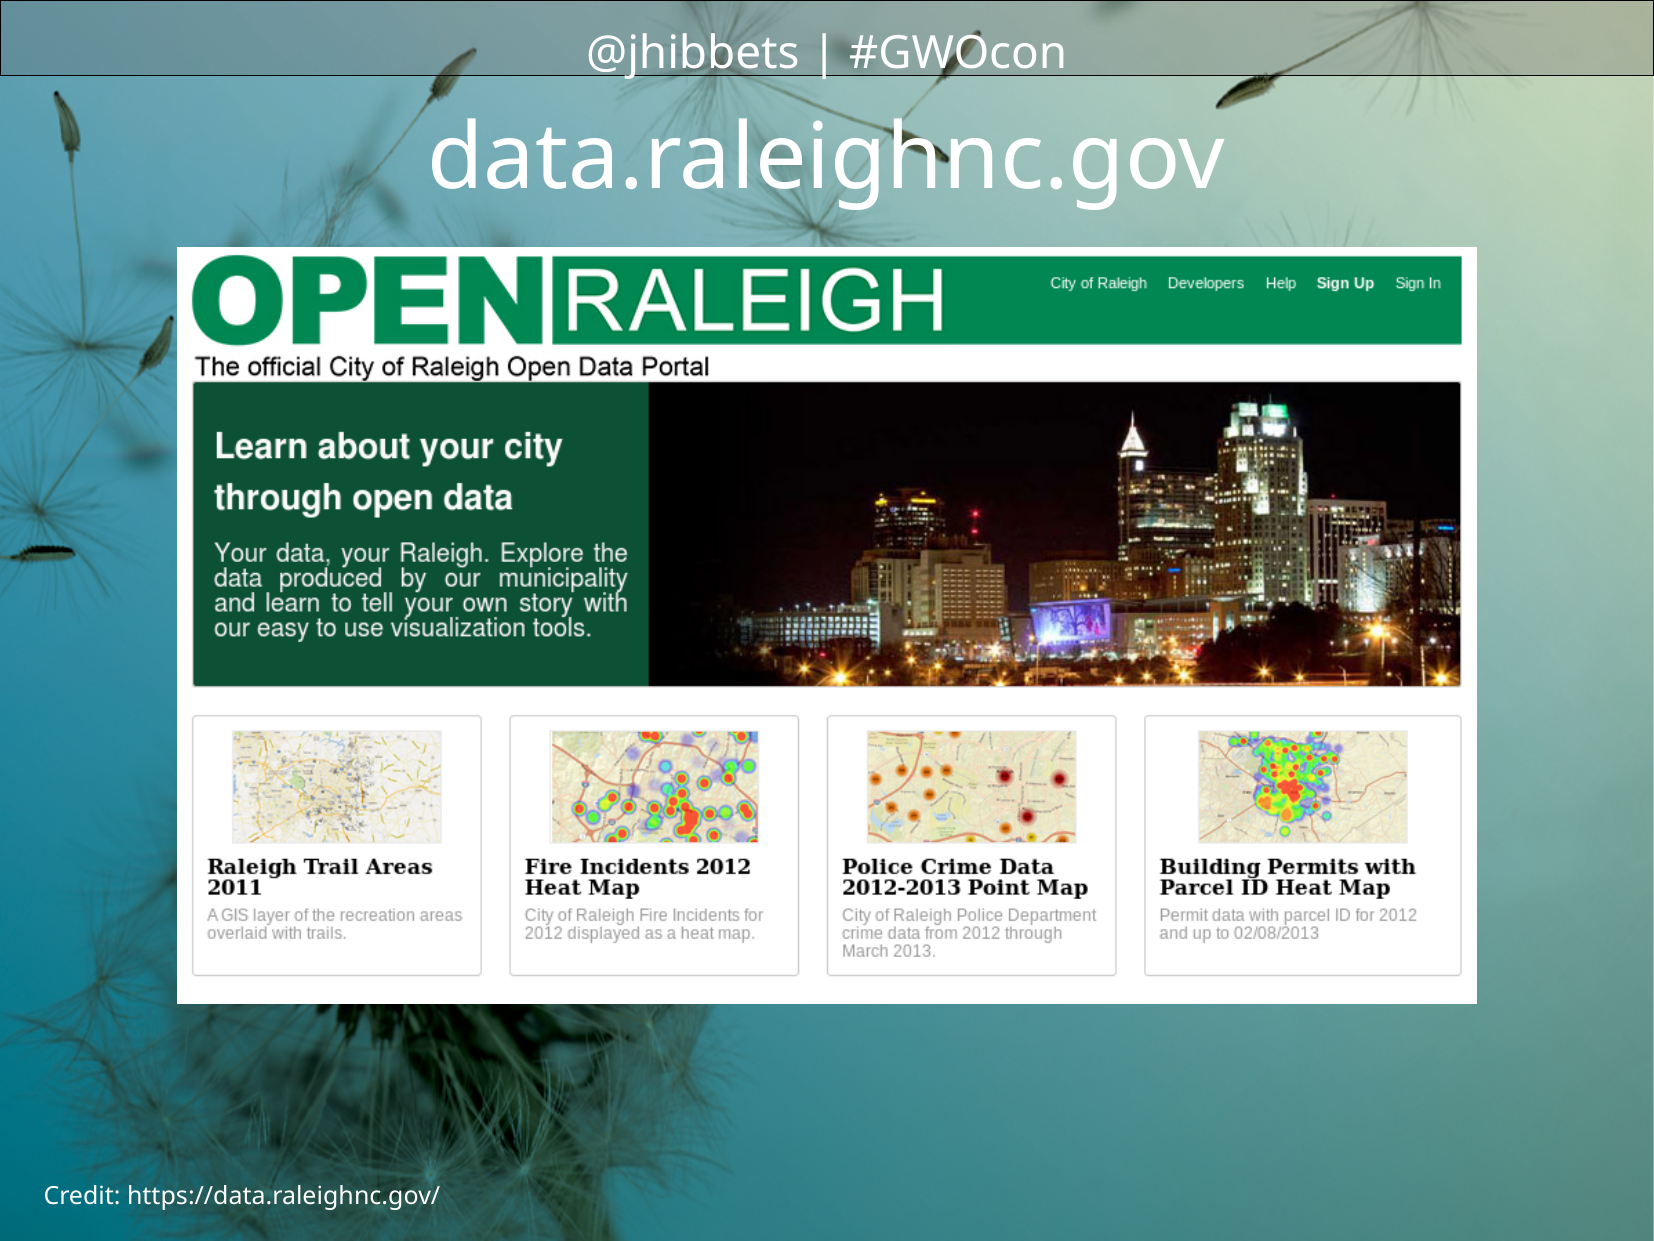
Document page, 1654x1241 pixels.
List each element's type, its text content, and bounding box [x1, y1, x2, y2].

text_box Credit: https://data.raleighnc.gov/ [28, 1170, 461, 1213]
picture [0, 76, 1654, 1241]
title data.raleighnc.gov [82, 49, 1571, 257]
